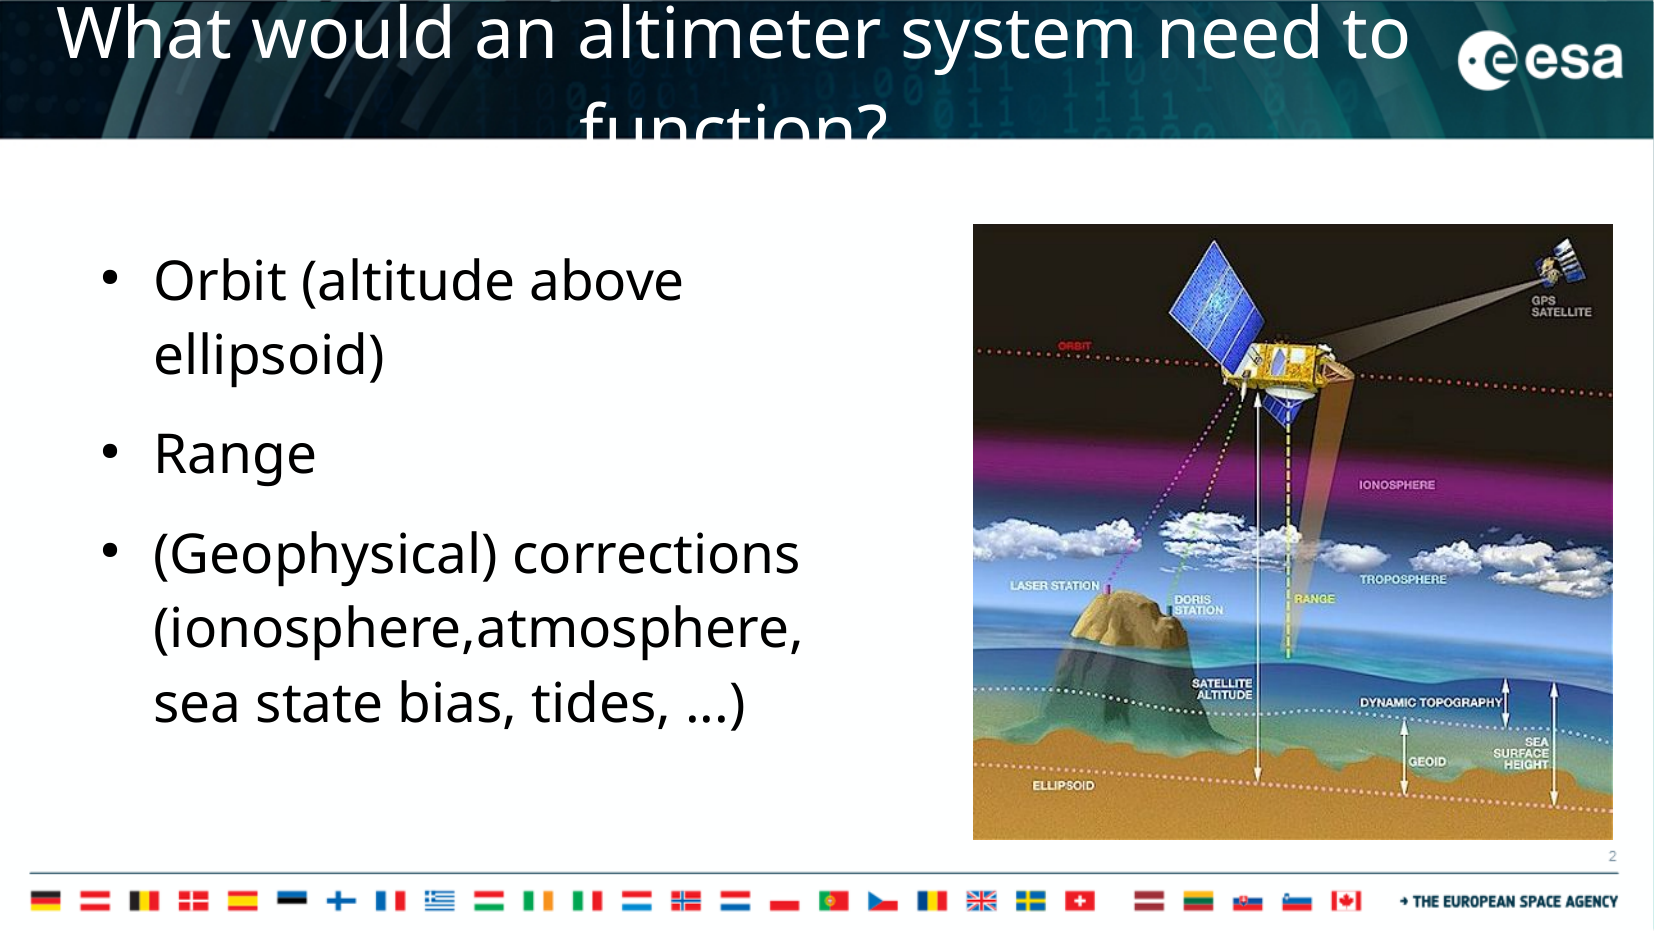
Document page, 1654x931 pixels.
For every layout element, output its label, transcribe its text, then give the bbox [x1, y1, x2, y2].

list Orbit (altitude above ellipsoid) Range (Geophysical) corrections (ionosphere,atmosphere, sea state bias, tides, ...) [82, 241, 901, 781]
title What would an altimeter system need to function? [6, 0, 1463, 193]
picture [0, 0, 1654, 931]
